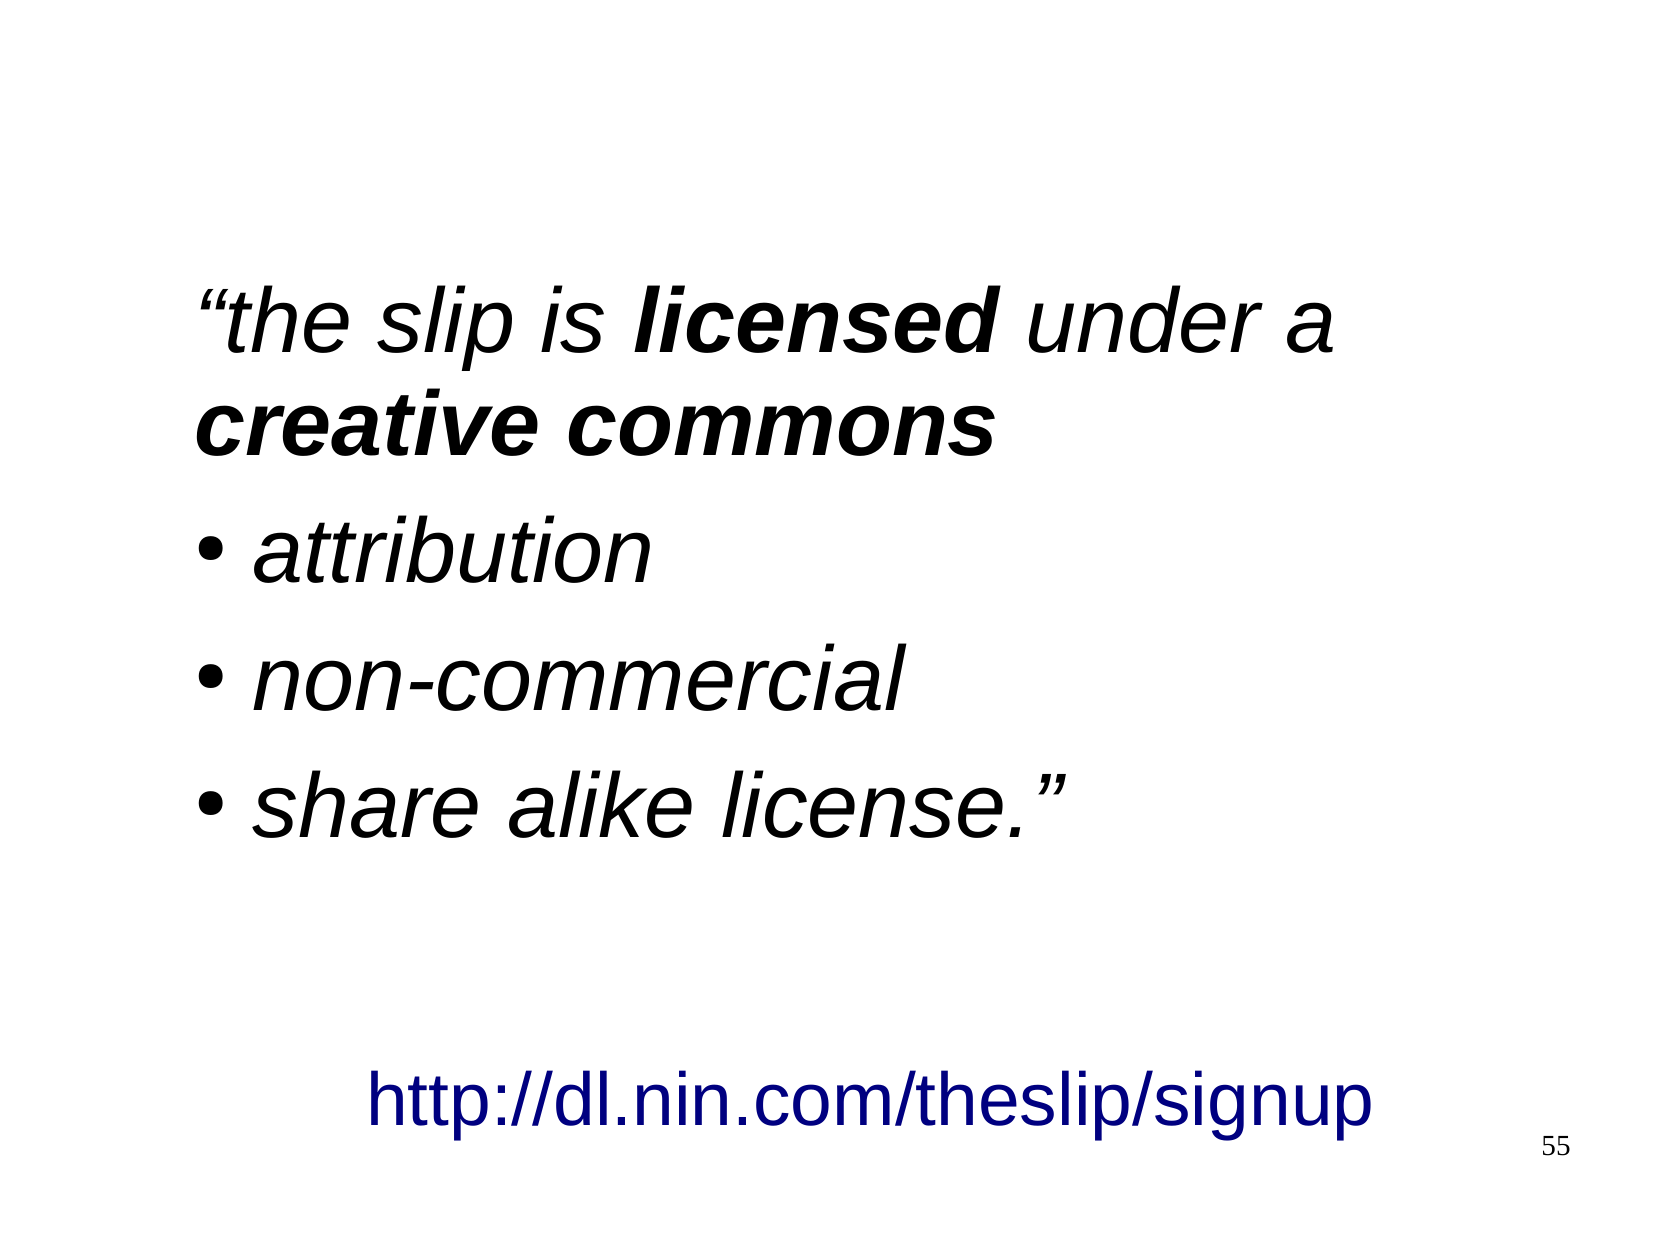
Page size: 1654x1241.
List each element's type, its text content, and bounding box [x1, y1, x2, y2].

text_box “the slip is licensed under a creative commons attribution non-commercial share alike license.” [179, 262, 1493, 865]
text_box http://dl.nin.com/theslip/signup [337, 1050, 1426, 1149]
